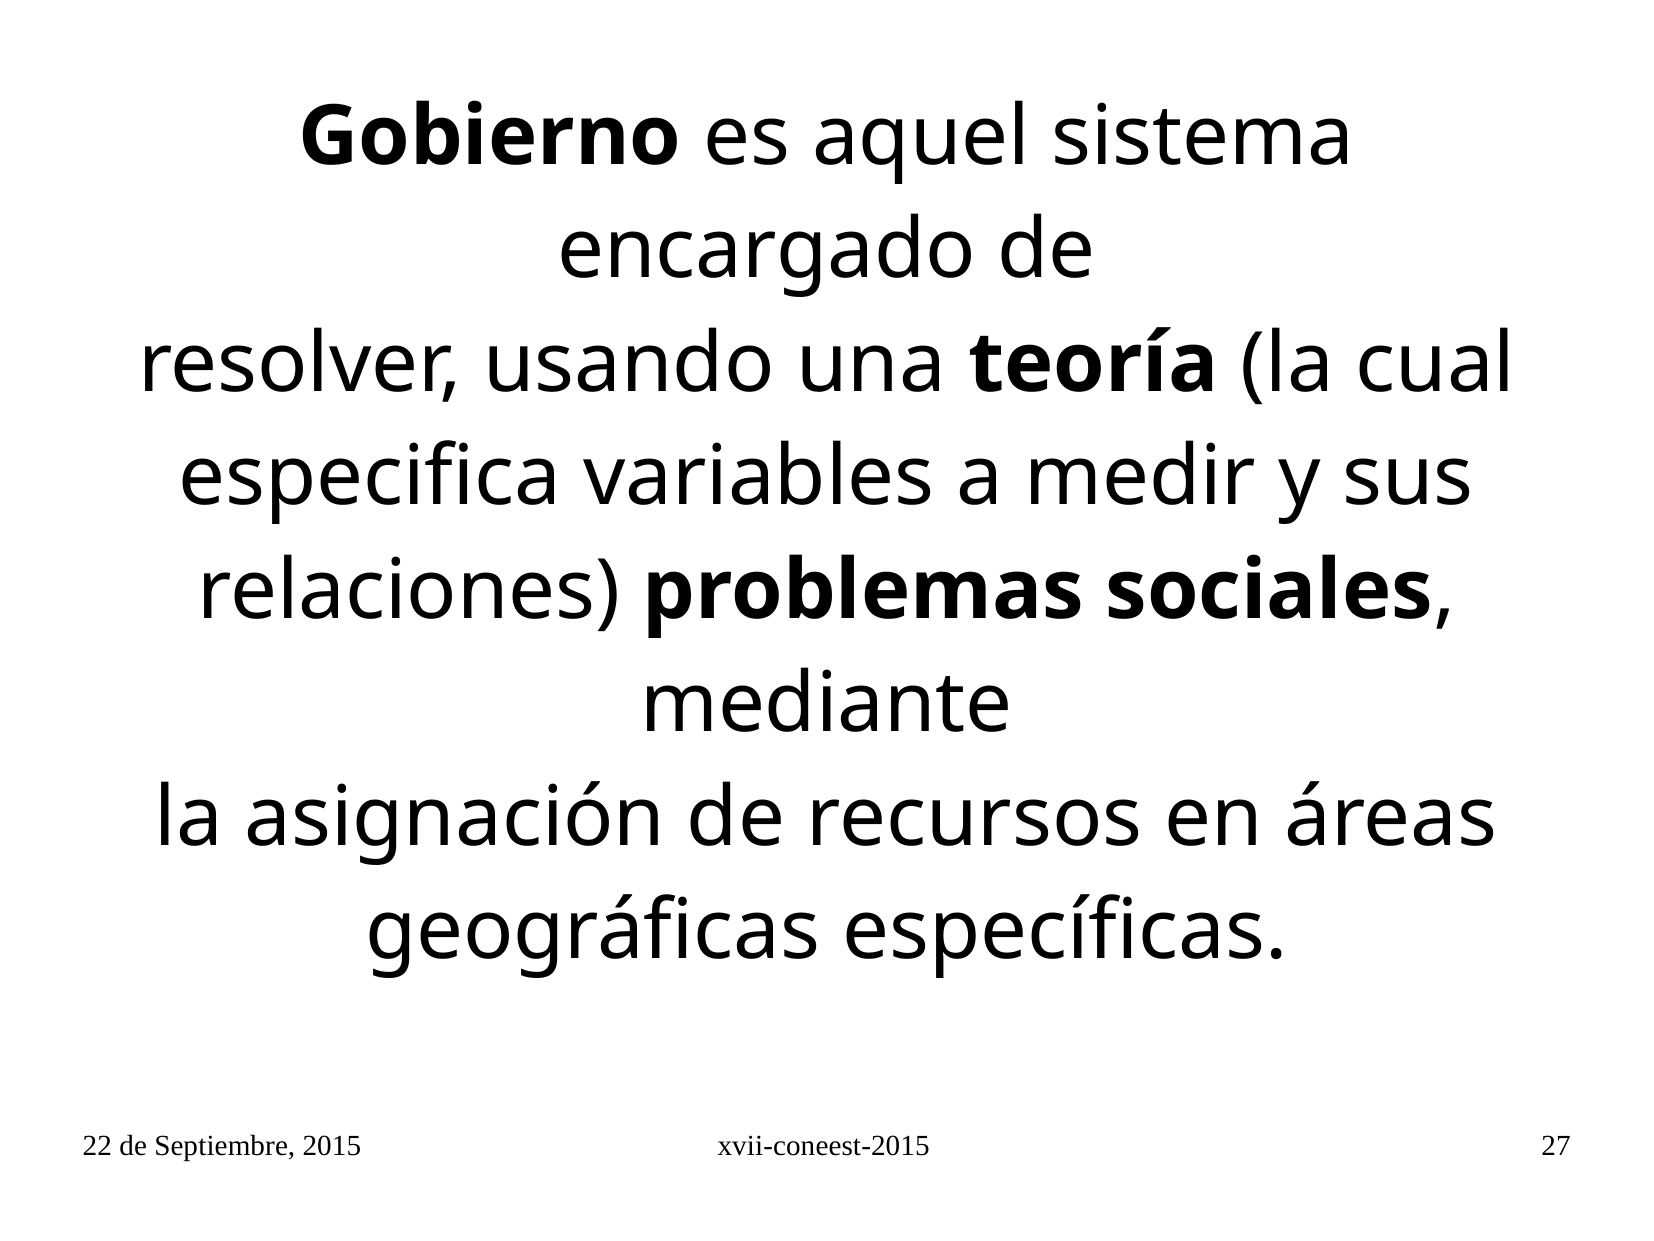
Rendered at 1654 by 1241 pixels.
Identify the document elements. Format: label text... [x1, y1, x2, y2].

subtitle Gobierno es aquel sistema encargado de resolver, usando una teoría (la cual especifica variables a medir y sus relaciones) problemas sociales, mediante la asignación de recursos en áreas geográficas específicas. [82, 49, 1571, 1010]
